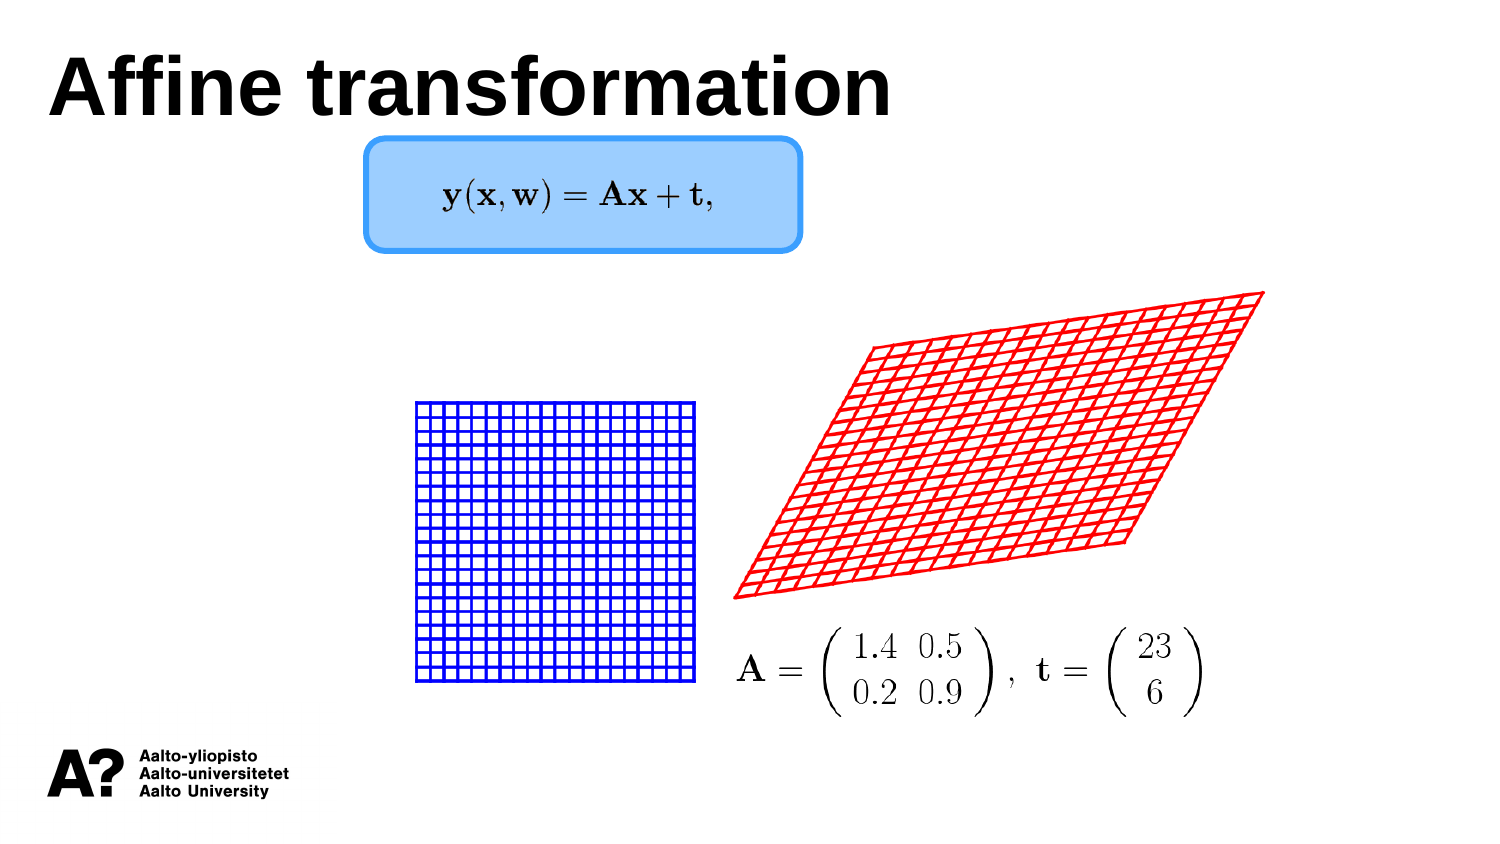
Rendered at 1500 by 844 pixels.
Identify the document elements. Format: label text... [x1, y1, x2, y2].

picture [387, 250, 1333, 834]
picture [0, 702, 337, 844]
list Affine transformation [47, 32, 1442, 197]
picture [436, 165, 715, 243]
text_box [366, 138, 801, 251]
